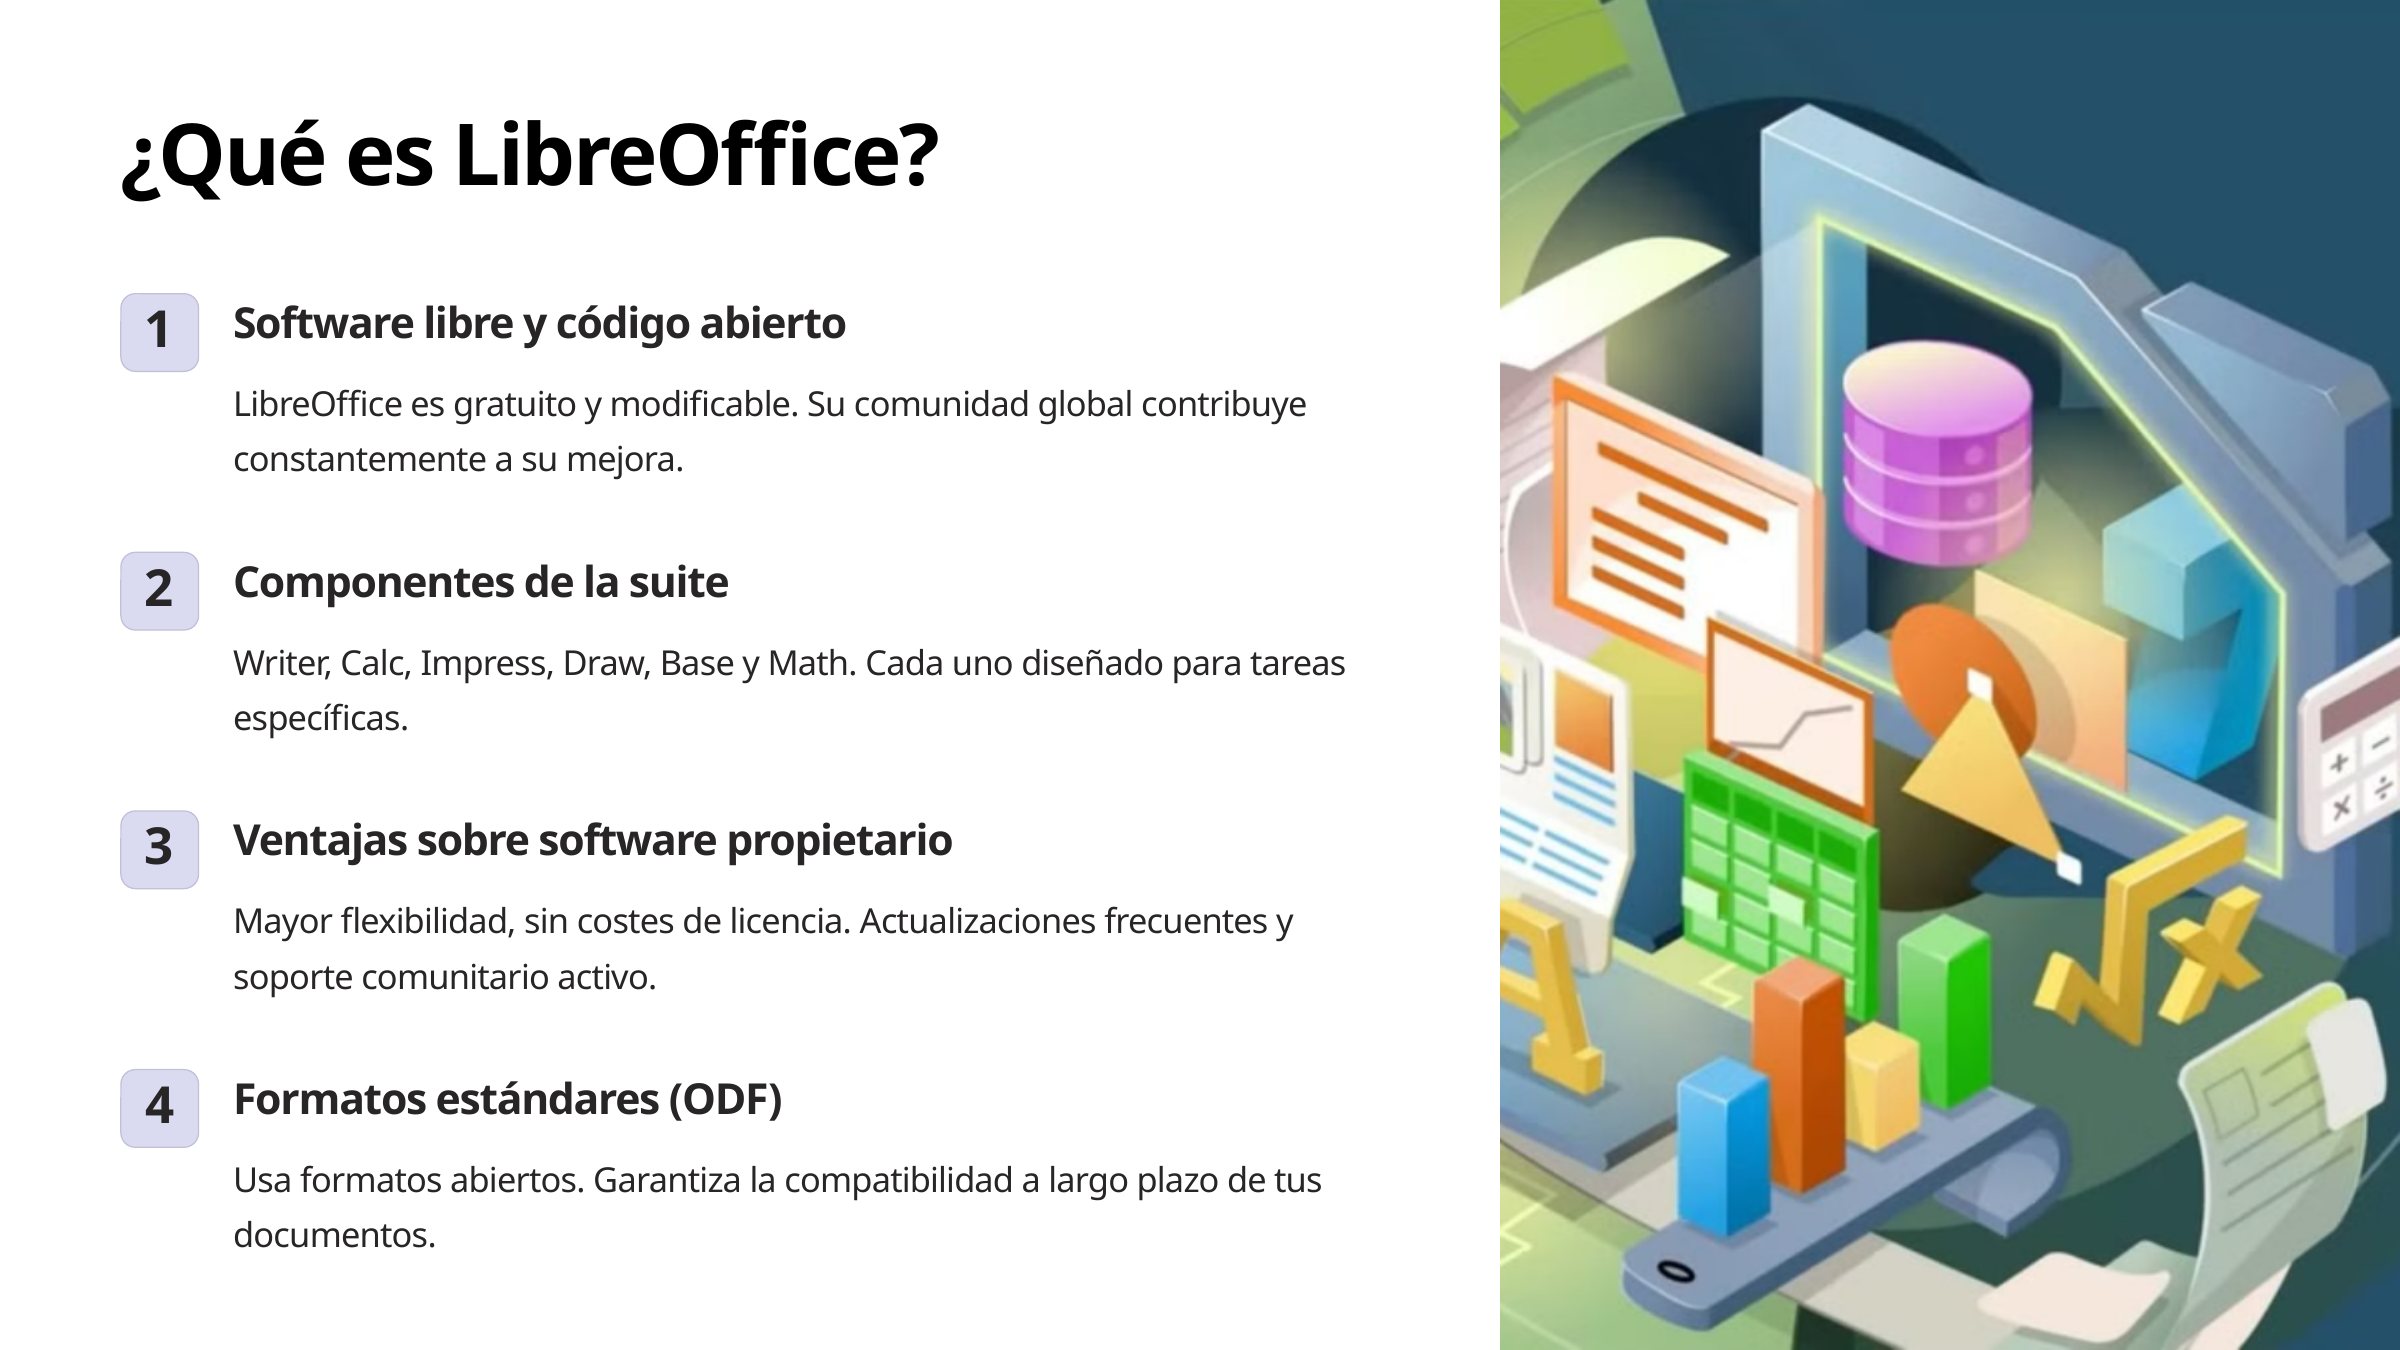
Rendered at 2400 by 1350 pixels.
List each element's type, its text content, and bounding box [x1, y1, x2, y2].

text_box Writer, Calc, Impress, Draw, Base y Math. Cada uno diseñado para tareas específicas. [233, 626, 1379, 738]
text_box Formatos estándares (ODF) [233, 1069, 779, 1124]
text_box Ventajas sobre software propietario [233, 810, 942, 865]
text_box 1 [149, 306, 171, 359]
text_box 2 [144, 565, 176, 618]
text_box 3 [143, 823, 176, 876]
text_box Usa formatos abiertos. Garantiza la compatibilidad a largo plazo de tus documentos. [233, 1144, 1379, 1255]
text_box LibreOffice es gratuito y modificable. Su comunidad global contribuye constantemente a su mejora. [233, 368, 1379, 479]
text_box Software libre y código abierto [233, 293, 838, 348]
text_box Componentes de la suite [233, 552, 724, 607]
picture [1500, 0, 2400, 1350]
text_box 4 [143, 1082, 177, 1135]
text_box [120, 552, 199, 631]
text_box [120, 293, 199, 372]
text_box ¿Qué es LibreOffice? [120, 95, 985, 203]
text_box Mayor flexibilidad, sin costes de licencia. Actualizaciones frecuentes y soporte comunitario activo. [233, 885, 1379, 997]
text_box [120, 810, 199, 889]
text_box [120, 1069, 199, 1148]
